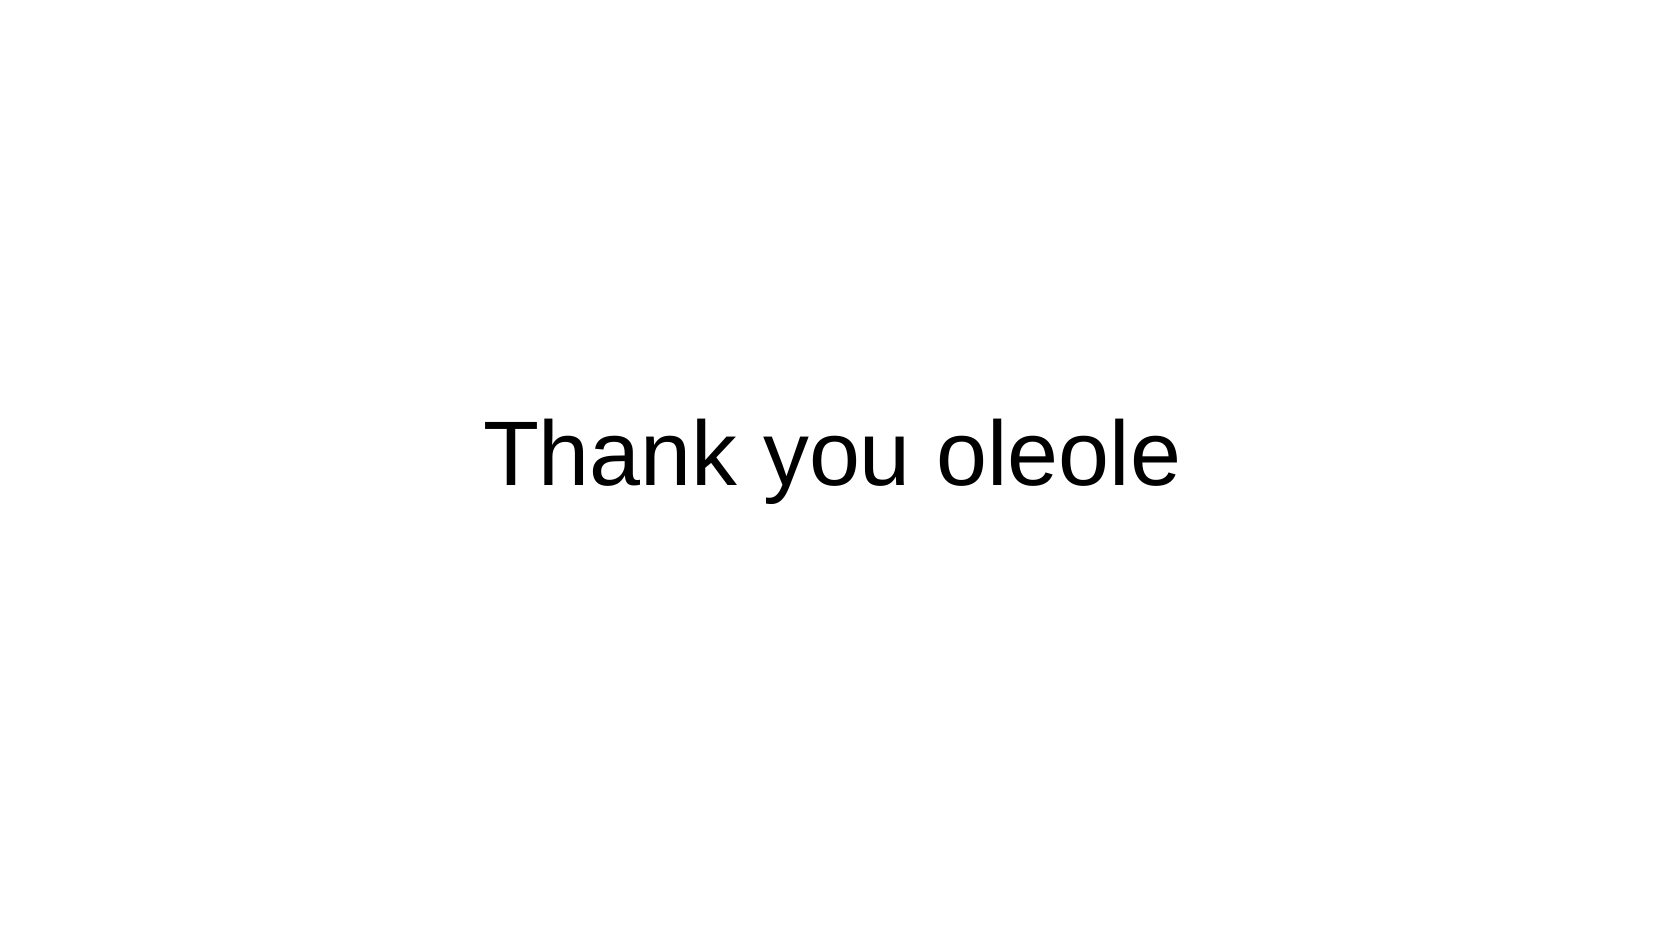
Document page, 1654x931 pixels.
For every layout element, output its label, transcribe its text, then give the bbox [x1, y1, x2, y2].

title Thank you oleole [88, 376, 1577, 532]
